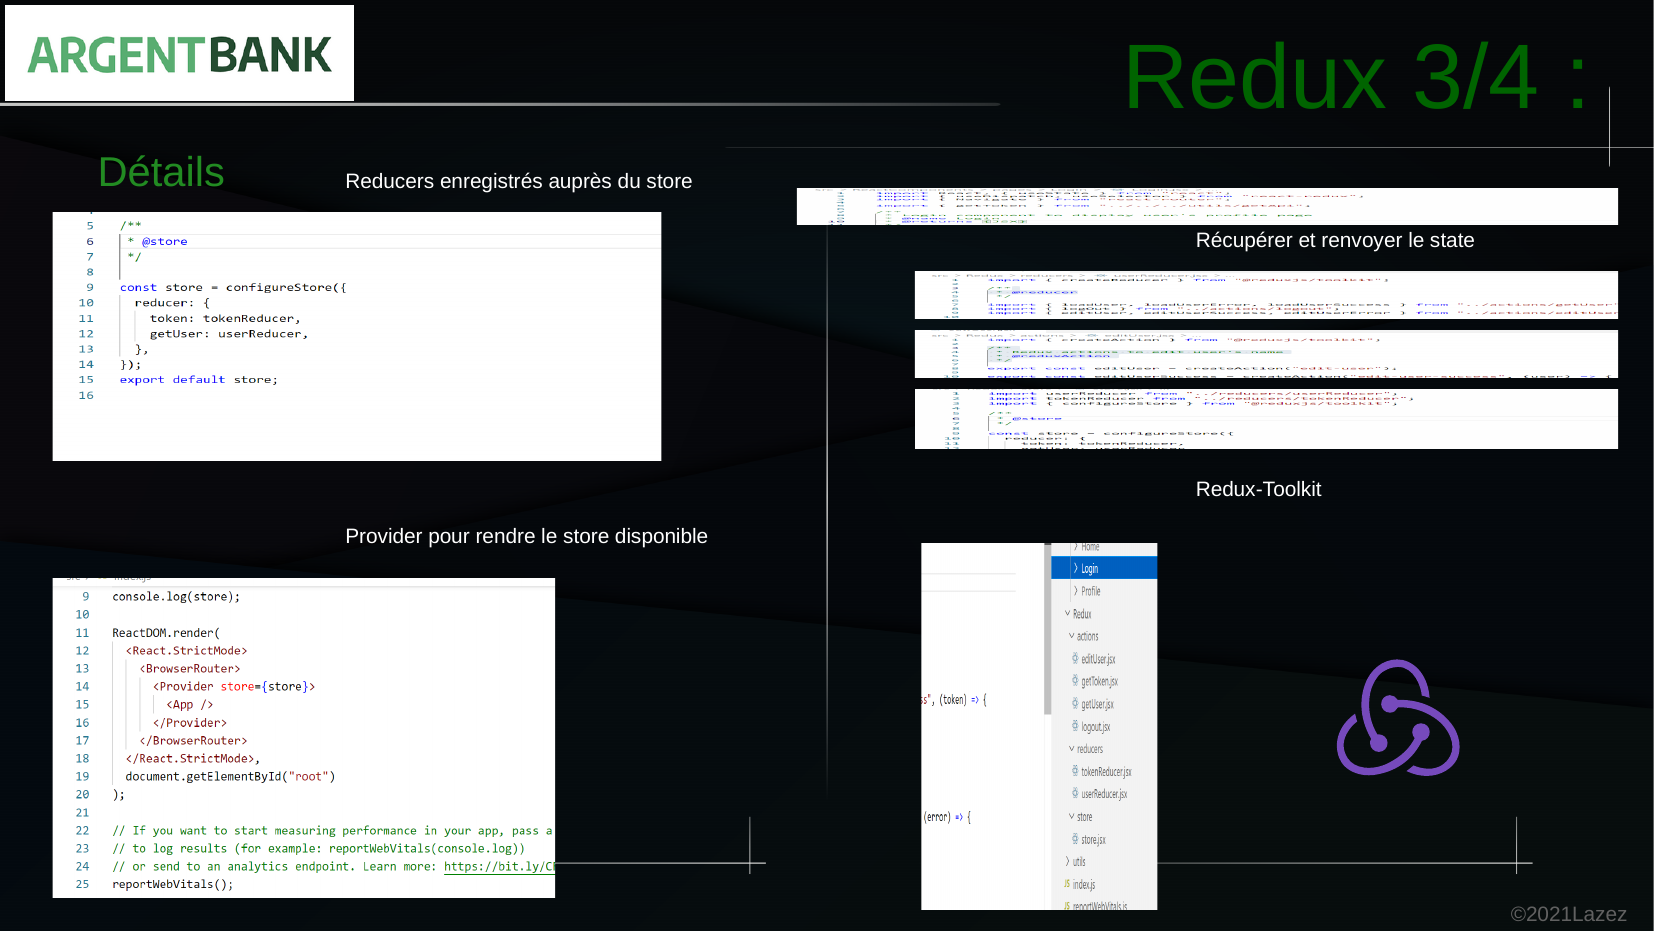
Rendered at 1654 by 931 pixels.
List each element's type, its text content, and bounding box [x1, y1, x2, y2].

title Redux 3/4 : [1122, 23, 1607, 130]
text_box Reducers enregistrés auprès du store [330, 162, 733, 201]
text_box Provider pour rendre le store disponible [330, 517, 733, 556]
picture [0, 0, 1654, 931]
text_box ©2021Lazez [1496, 895, 1654, 931]
text_box Détails [82, 141, 296, 212]
text_box Redux-Toolkit [1181, 469, 1583, 508]
text_box Récupérer et renvoyer le state [1181, 221, 1583, 260]
